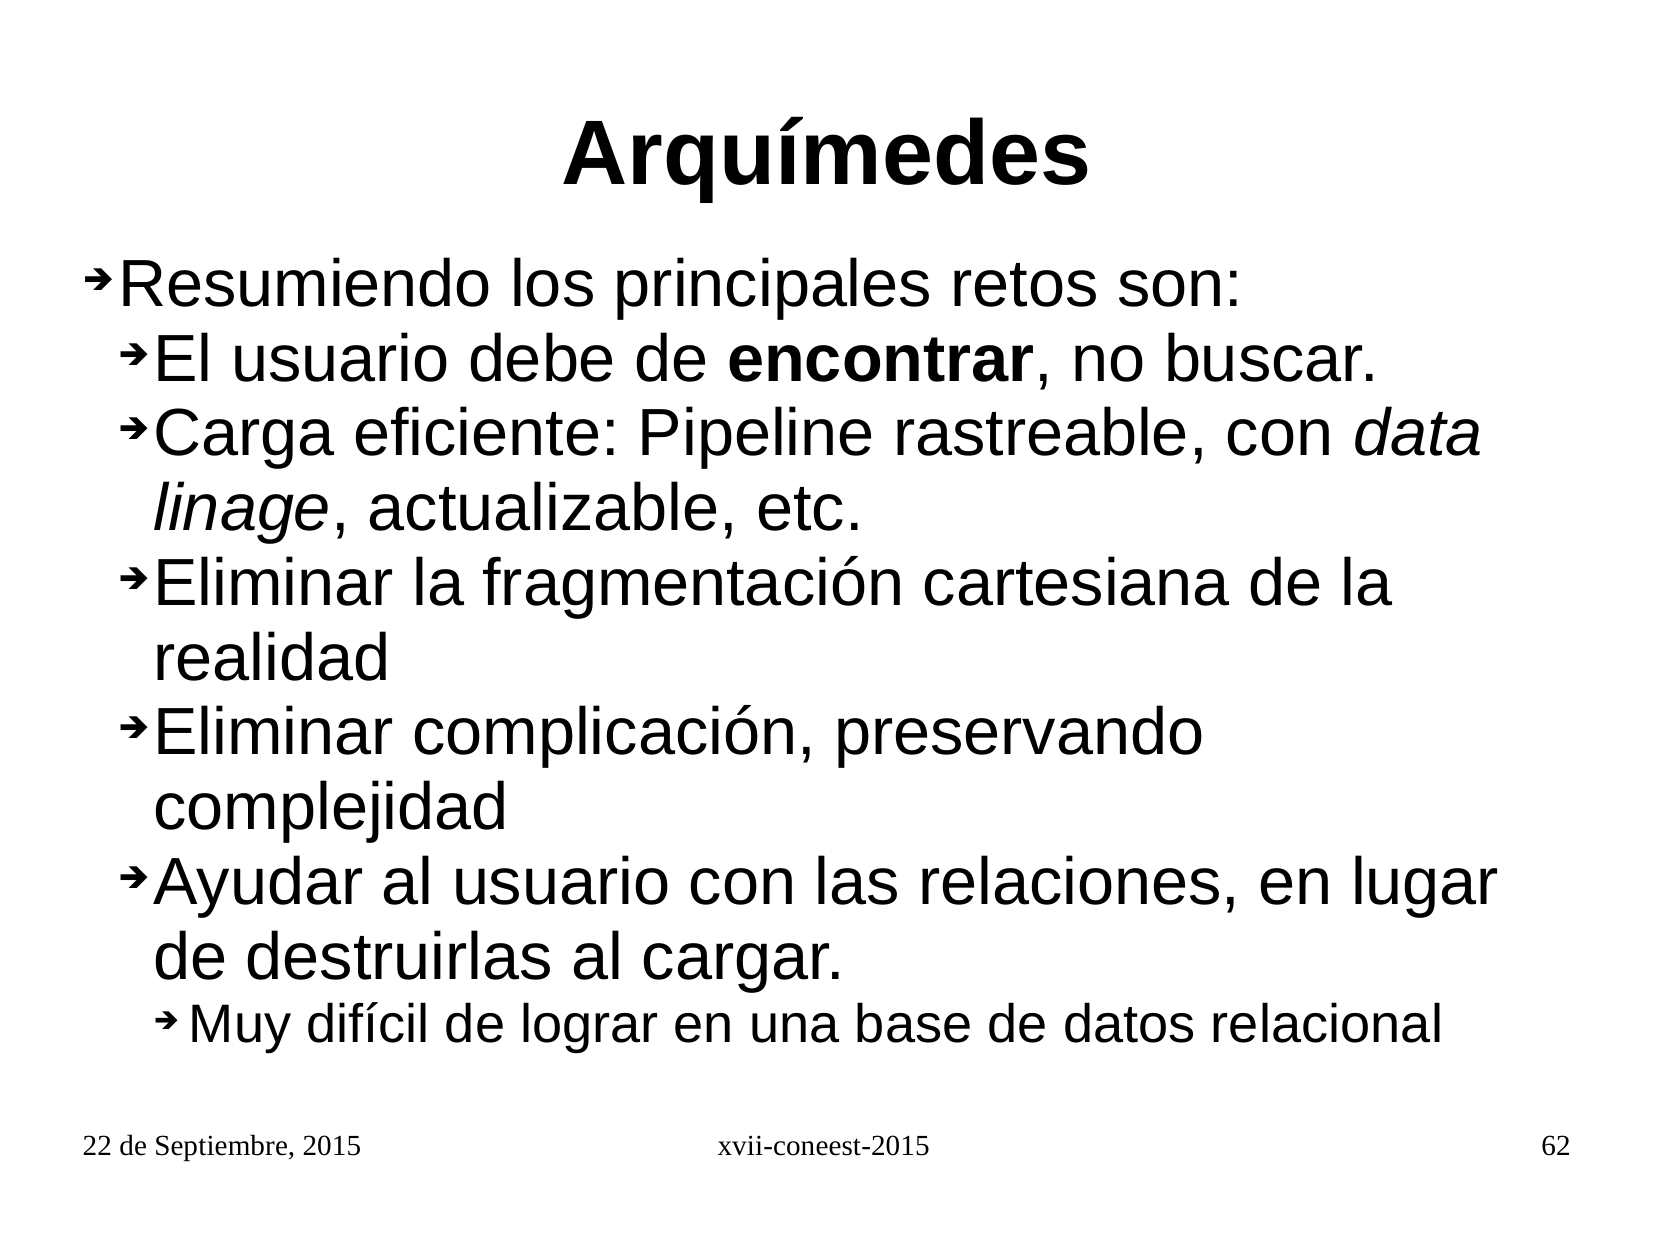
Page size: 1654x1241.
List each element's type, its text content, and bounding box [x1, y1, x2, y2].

subtitle Resumiendo los principales retos son: El usuario debe de encontrar, no buscar. Carga eficiente: Pipeline rastreable, con data linage, actualizable, etc. Eliminar la fragmentación cartesiana de la realidad Eliminar complicación, preservando complejidad Ayudar al usuario con las relaciones, en lugar de destruirlas al cargar. Muy difícil de lograr en una base de datos relacional [82, 245, 1571, 1055]
title Arquímedes [82, 49, 1571, 245]
